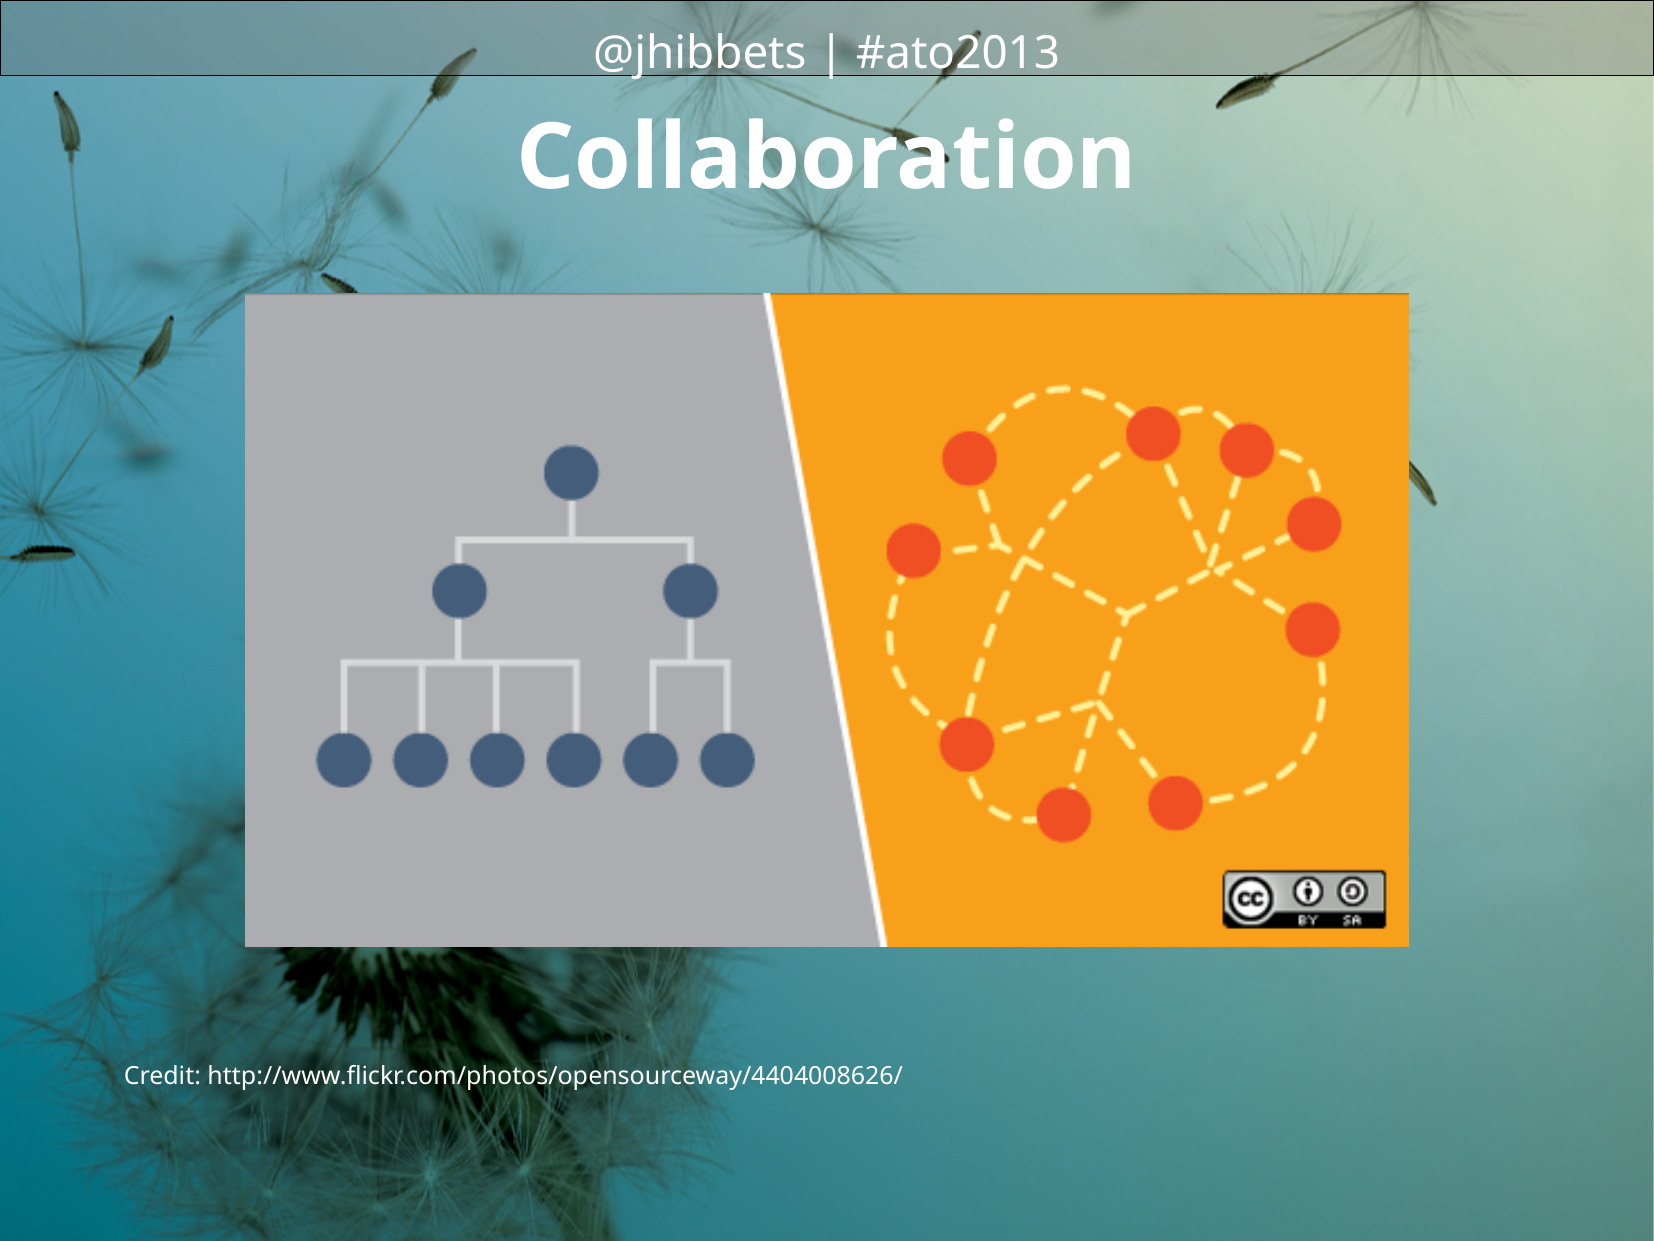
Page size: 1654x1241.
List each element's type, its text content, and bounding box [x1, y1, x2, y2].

picture [0, 76, 1654, 1241]
title Collaboration [82, 49, 1571, 257]
text_box Credit: http://www.flickr.com/photos/opensourceway/4404008626/ [109, 1050, 936, 1094]
